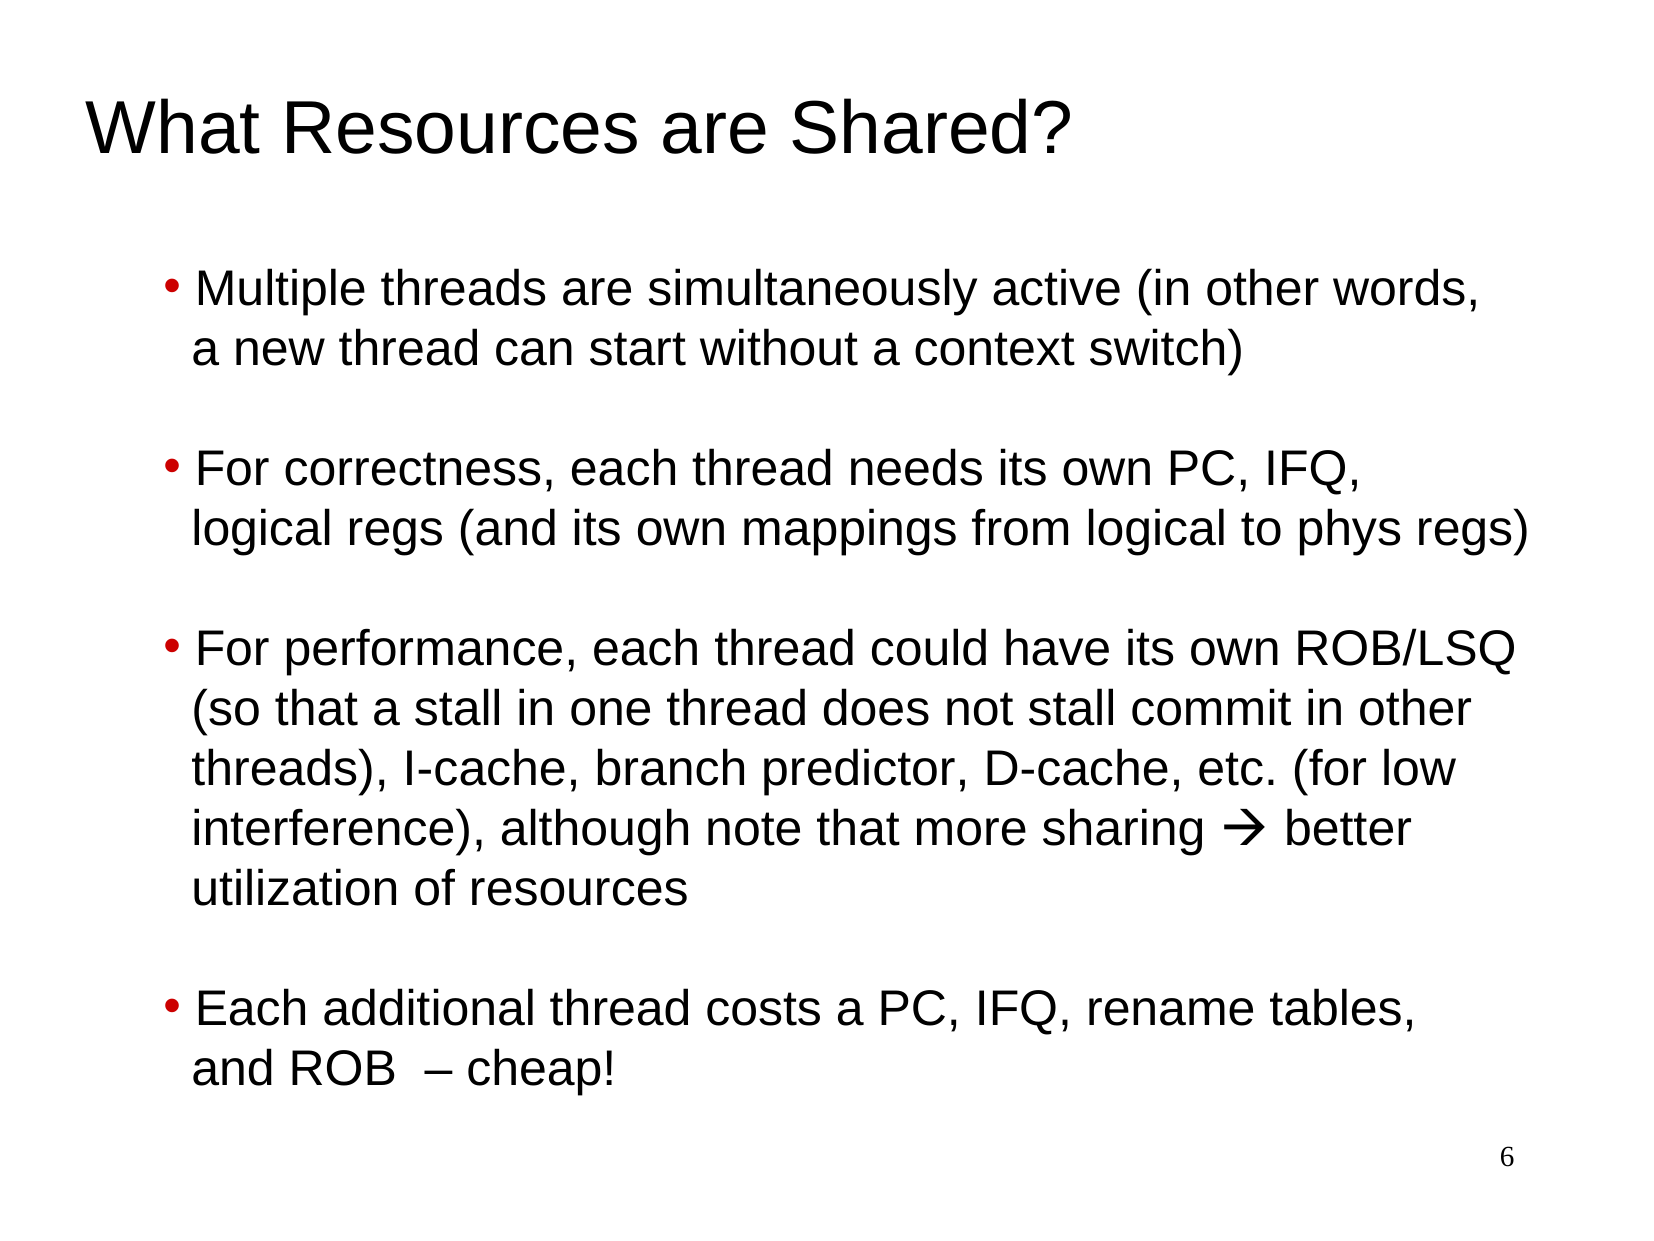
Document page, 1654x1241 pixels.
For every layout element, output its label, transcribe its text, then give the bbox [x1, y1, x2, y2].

text_box <number> [1184, 1129, 1530, 1213]
text_box Multiple threads are simultaneously active (in other words, a new thread can start without a context switch) For correctness, each thread needs its own PC, IFQ, logical regs (and its own mappings from logical to phys regs) For performance, each thread could have its own ROB/LSQ (so that a stall in one thread does not stall commit in other threads), I-cache, branch predictor, D-cache, etc. (for low interference), although note that more sharing  better utilization of resources Each additional thread costs a PC, IFQ, rename tables, and ROB – cheap! [148, 247, 1546, 1104]
text_box What Resources are Shared? [70, 71, 1089, 177]
